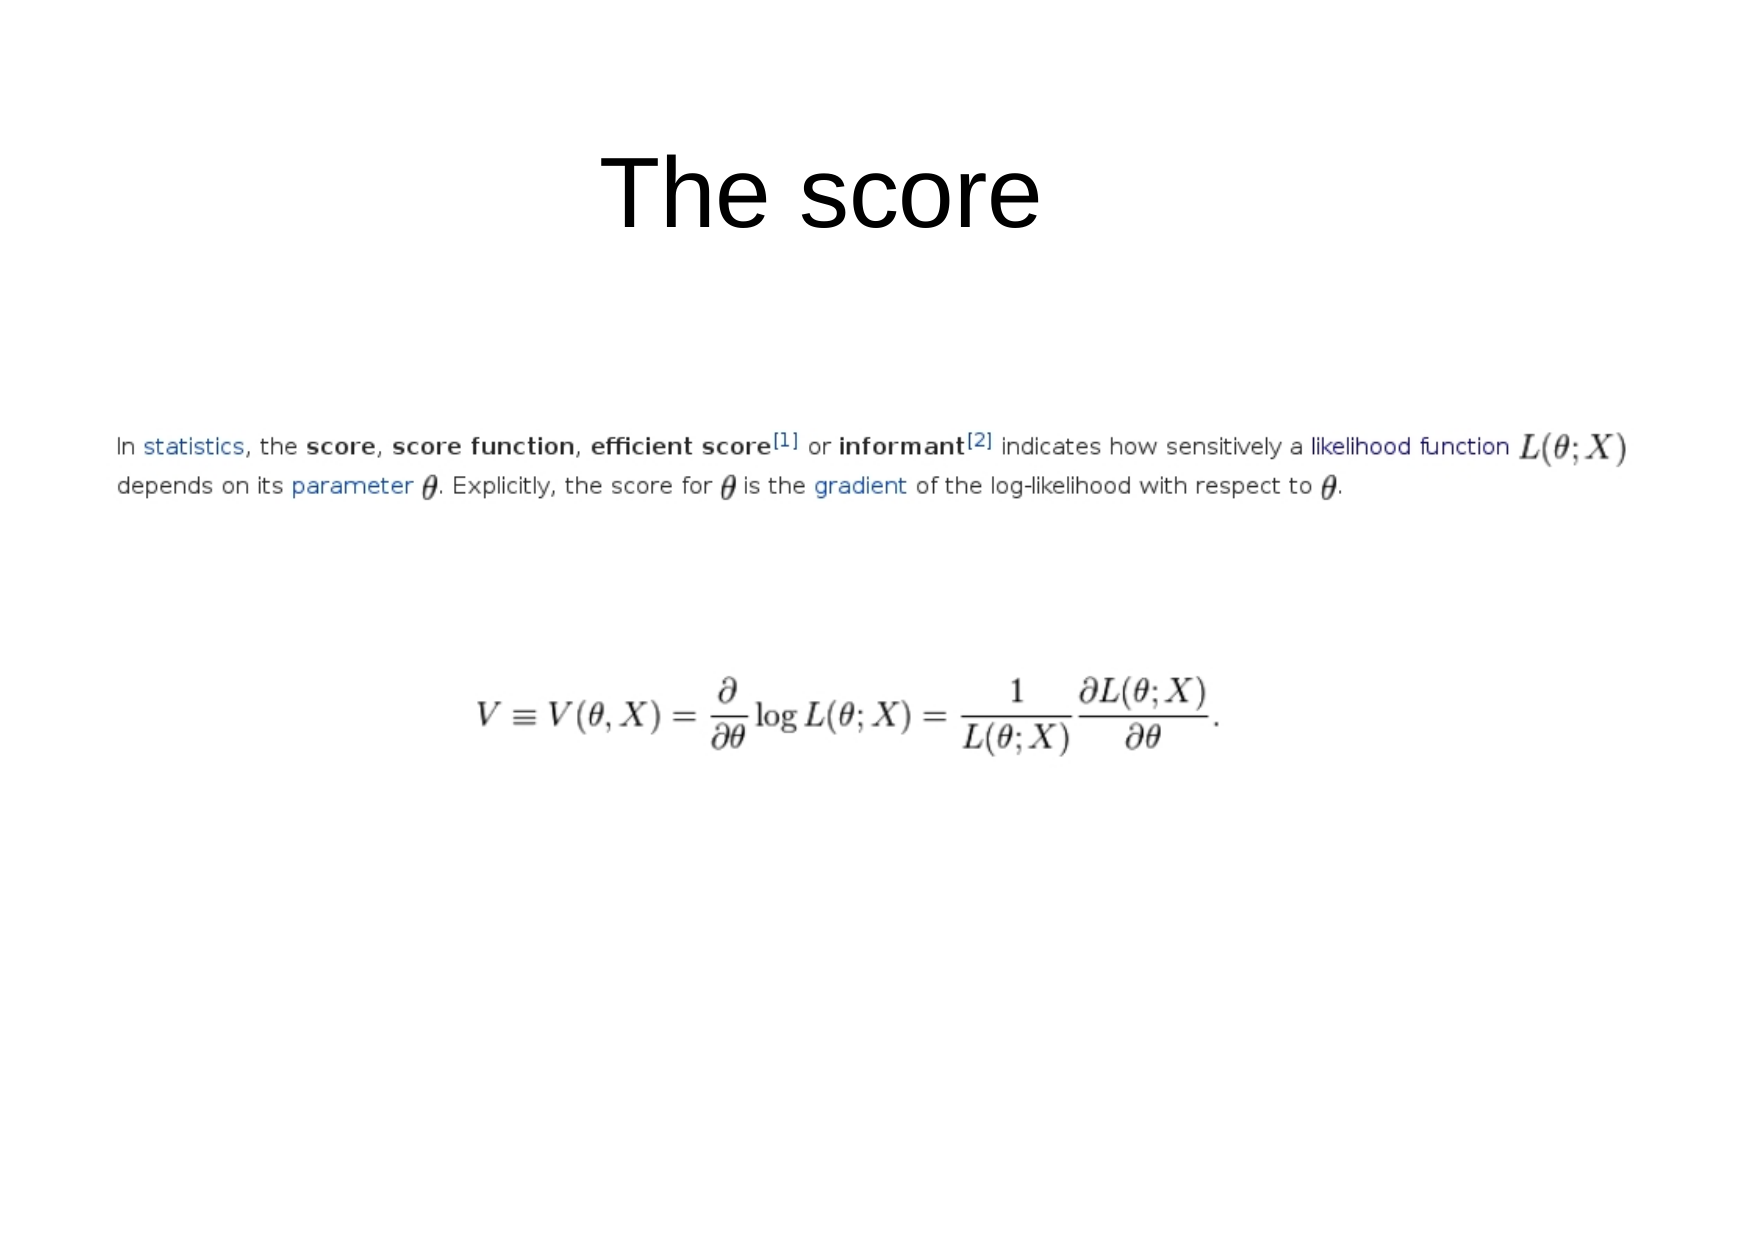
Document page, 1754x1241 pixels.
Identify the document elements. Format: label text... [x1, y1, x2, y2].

picture [95, 428, 1657, 508]
picture [437, 667, 1250, 771]
text_box The score [584, 129, 1090, 257]
